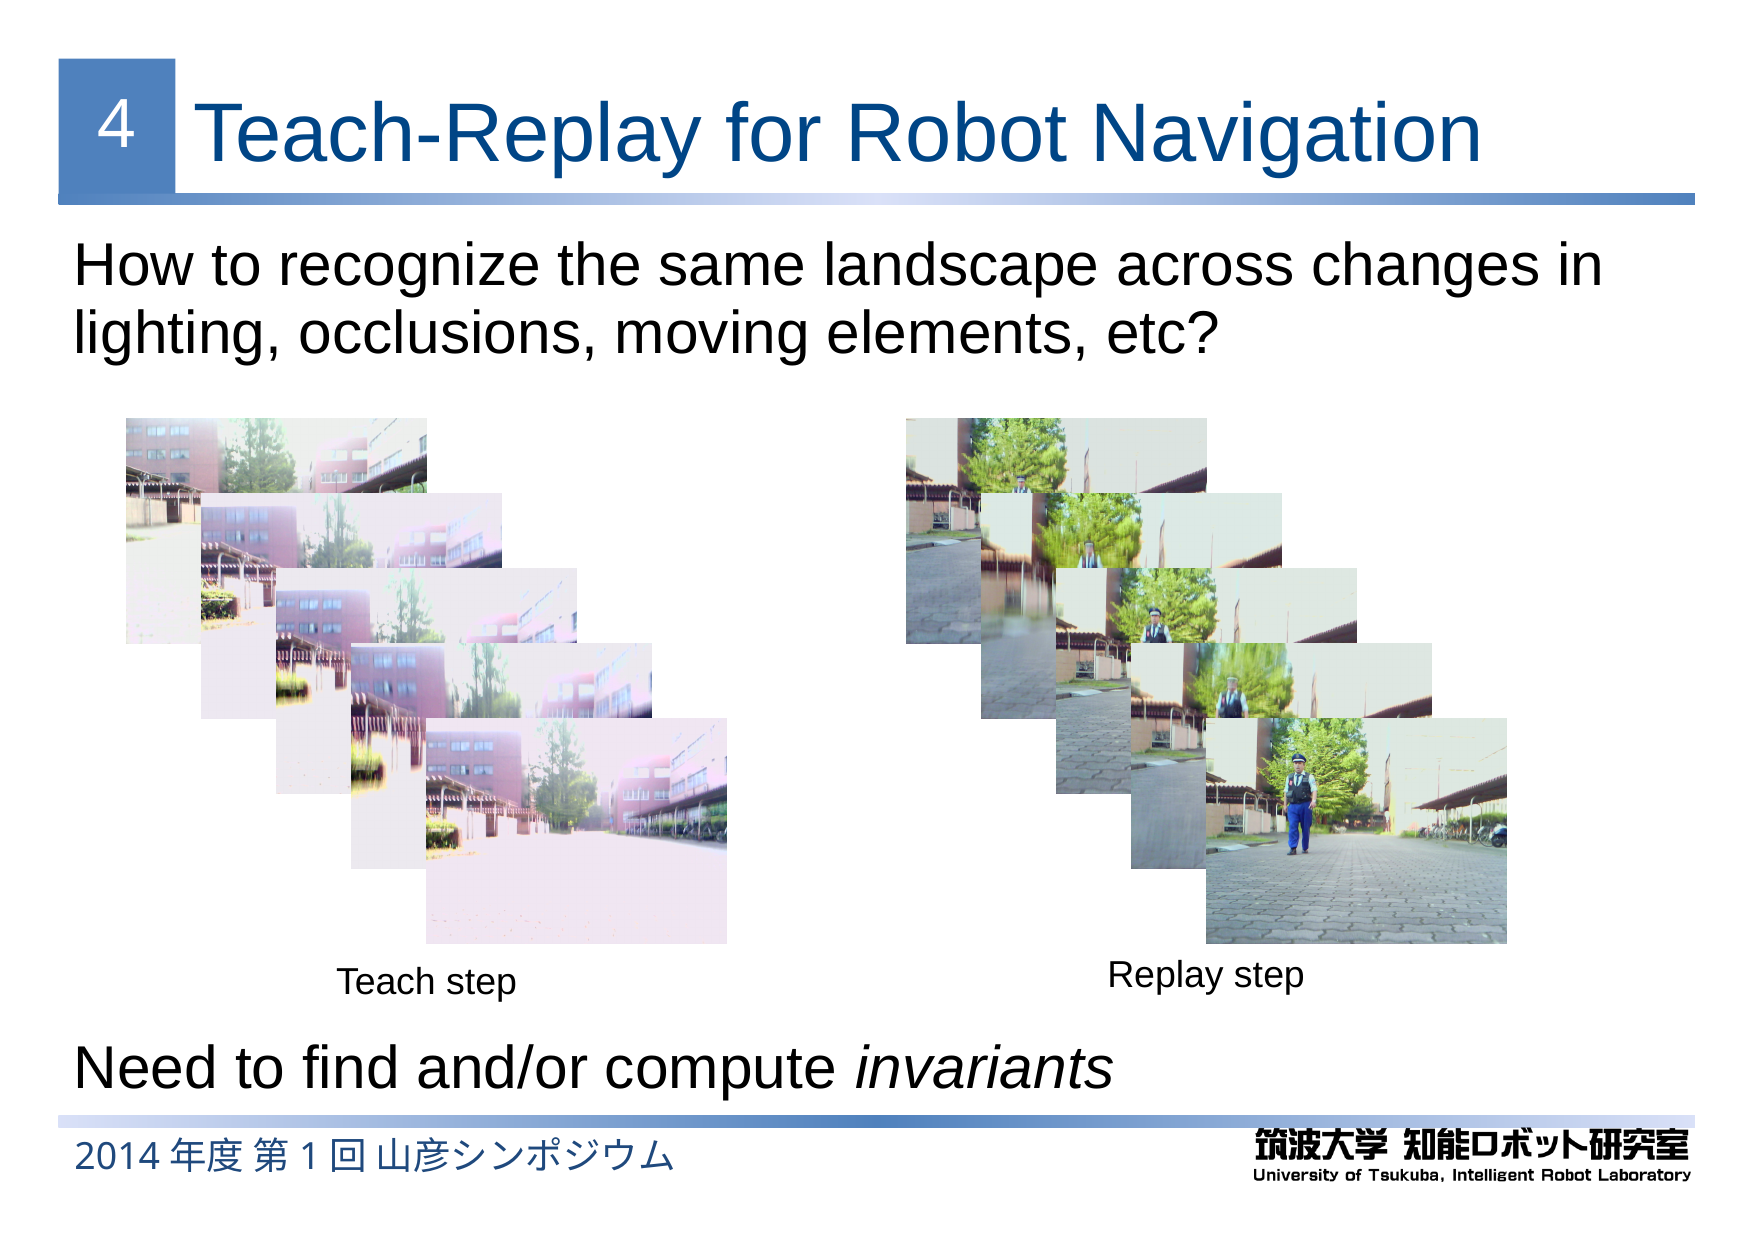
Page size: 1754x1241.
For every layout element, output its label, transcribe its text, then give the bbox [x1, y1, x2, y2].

picture [126, 418, 727, 944]
text_box Replay step [1092, 945, 1320, 1003]
text_box Teach step [321, 953, 532, 1011]
title Teach-Replay for Robot Navigation [193, 61, 1651, 205]
text_box Need to find and/or compute invariants [58, 1026, 1696, 1110]
picture [906, 418, 1507, 944]
text_box How to recognize the same landscape across changes in lighting, occlusions, moving elements, etc? [58, 223, 1696, 375]
picture [1252, 1127, 1691, 1182]
